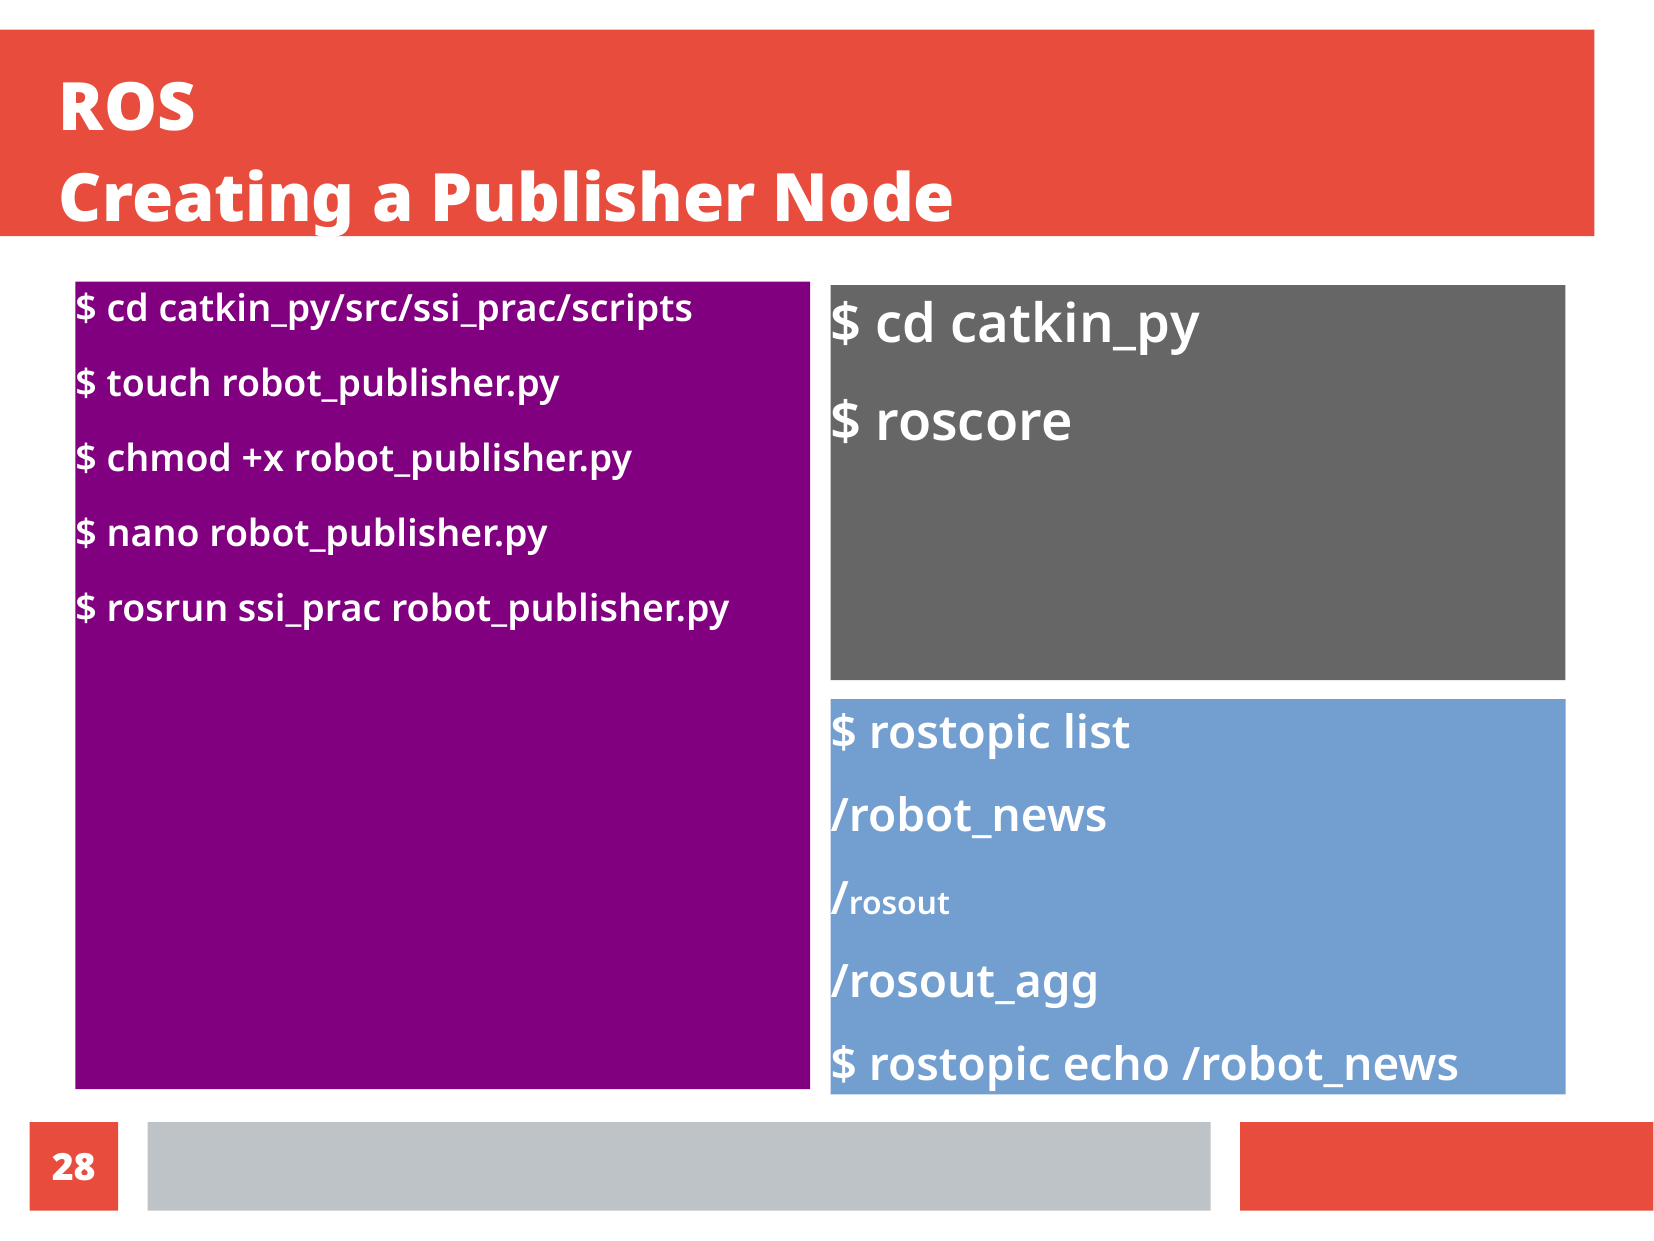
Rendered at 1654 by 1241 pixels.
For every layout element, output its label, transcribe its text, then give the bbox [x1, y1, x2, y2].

list $ cd catkin_py/src/ssi_prac/scripts $ touch robot_publisher.py $ chmod +x robot_publisher.py $ nano robot_publisher.py $ rosrun ssi_prac robot_publisher.py [75, 281, 811, 1090]
list $ cd catkin_py $ roscore [830, 285, 1566, 681]
title ROS Creating a Publisher Node [59, 59, 1595, 207]
list $ rostopic list /robot_news /rosout /rosout_agg $ rostopic echo /robot_news [830, 699, 1566, 1095]
